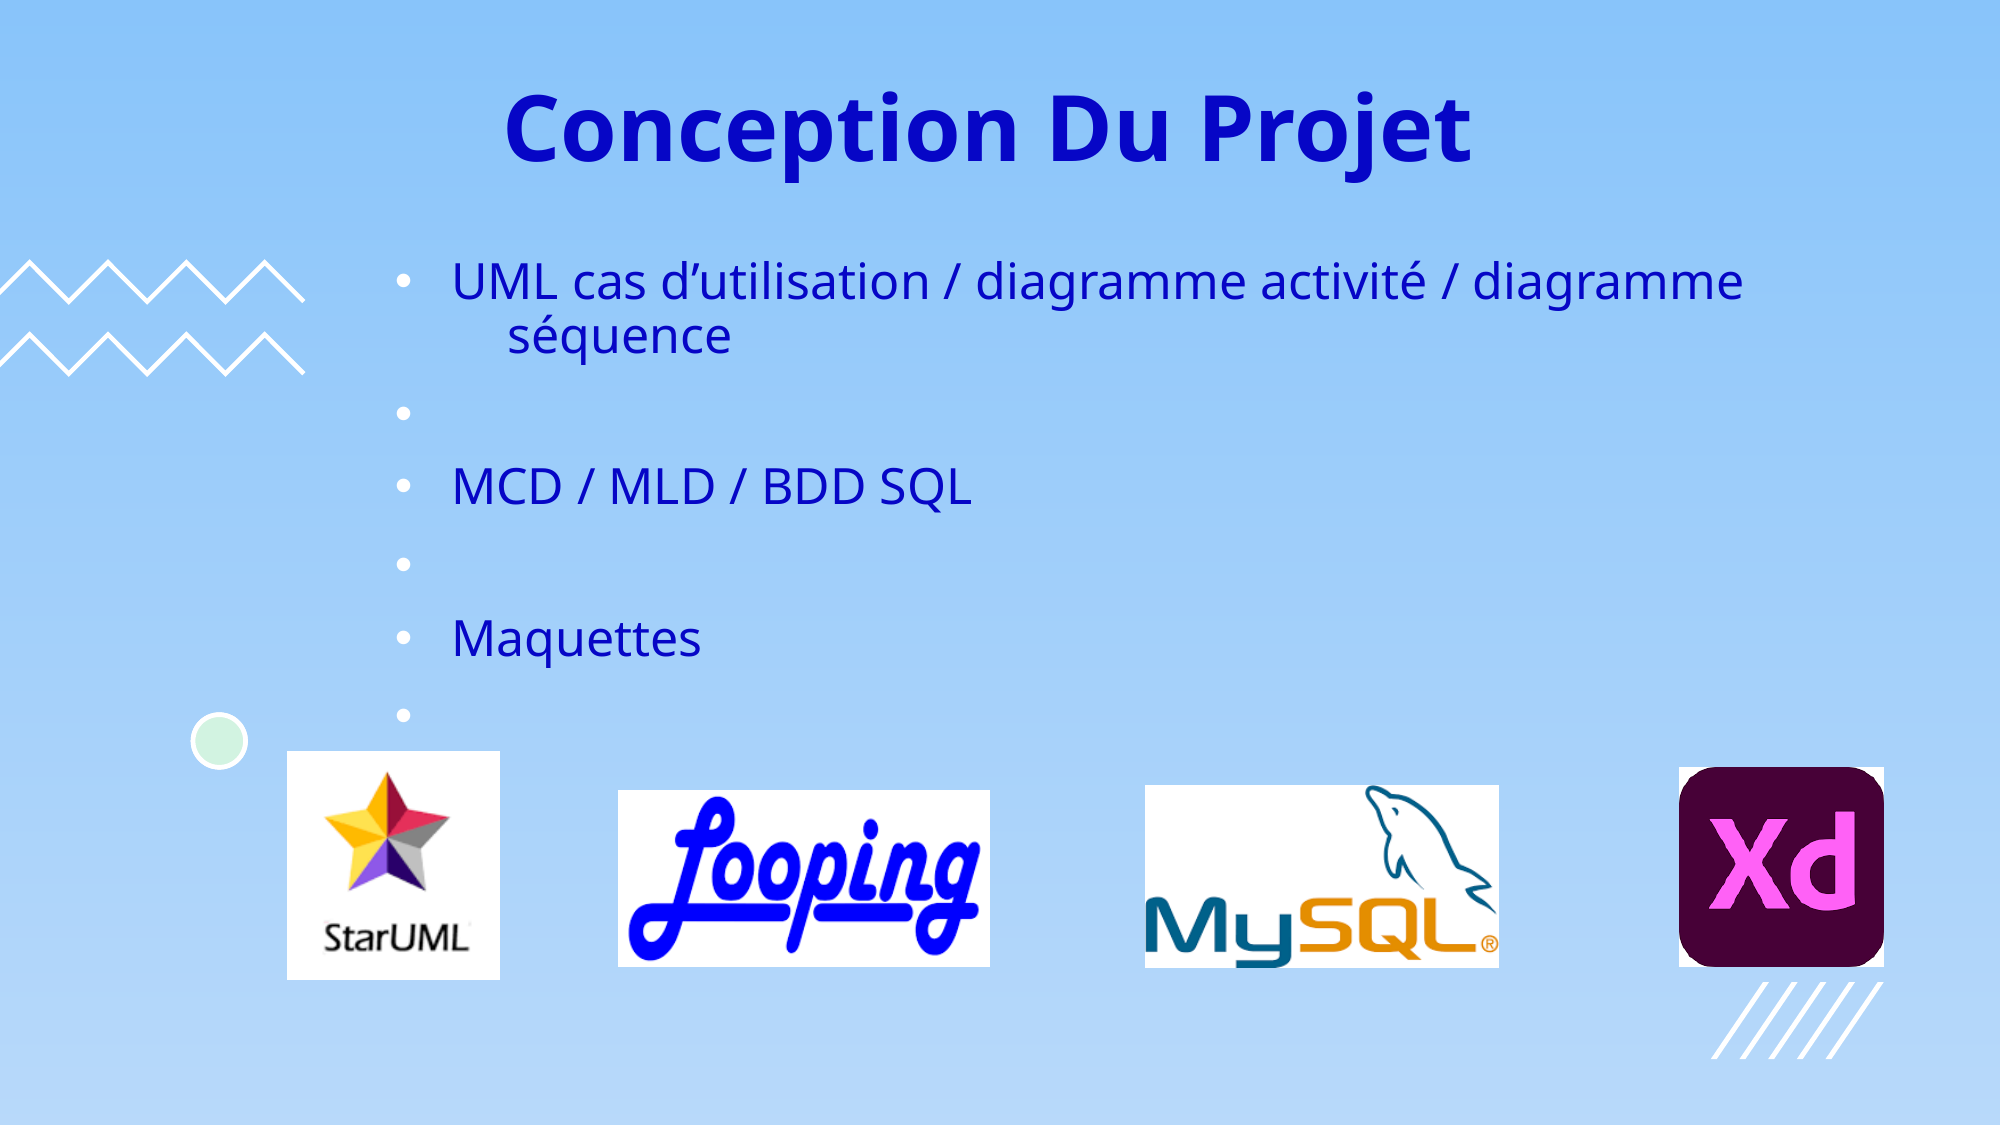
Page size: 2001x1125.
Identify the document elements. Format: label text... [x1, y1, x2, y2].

text_box [0, 190, 2000, 1125]
picture [287, 751, 500, 980]
picture [618, 790, 990, 967]
picture [1679, 767, 1884, 967]
title Conception Du Projet [0, 0, 2000, 190]
text_box UML cas d’utilisation / diagramme activité / diagramme séquence MCD / MLD / BDD SQL Maquettes [353, 248, 1900, 985]
picture [1145, 785, 1499, 968]
